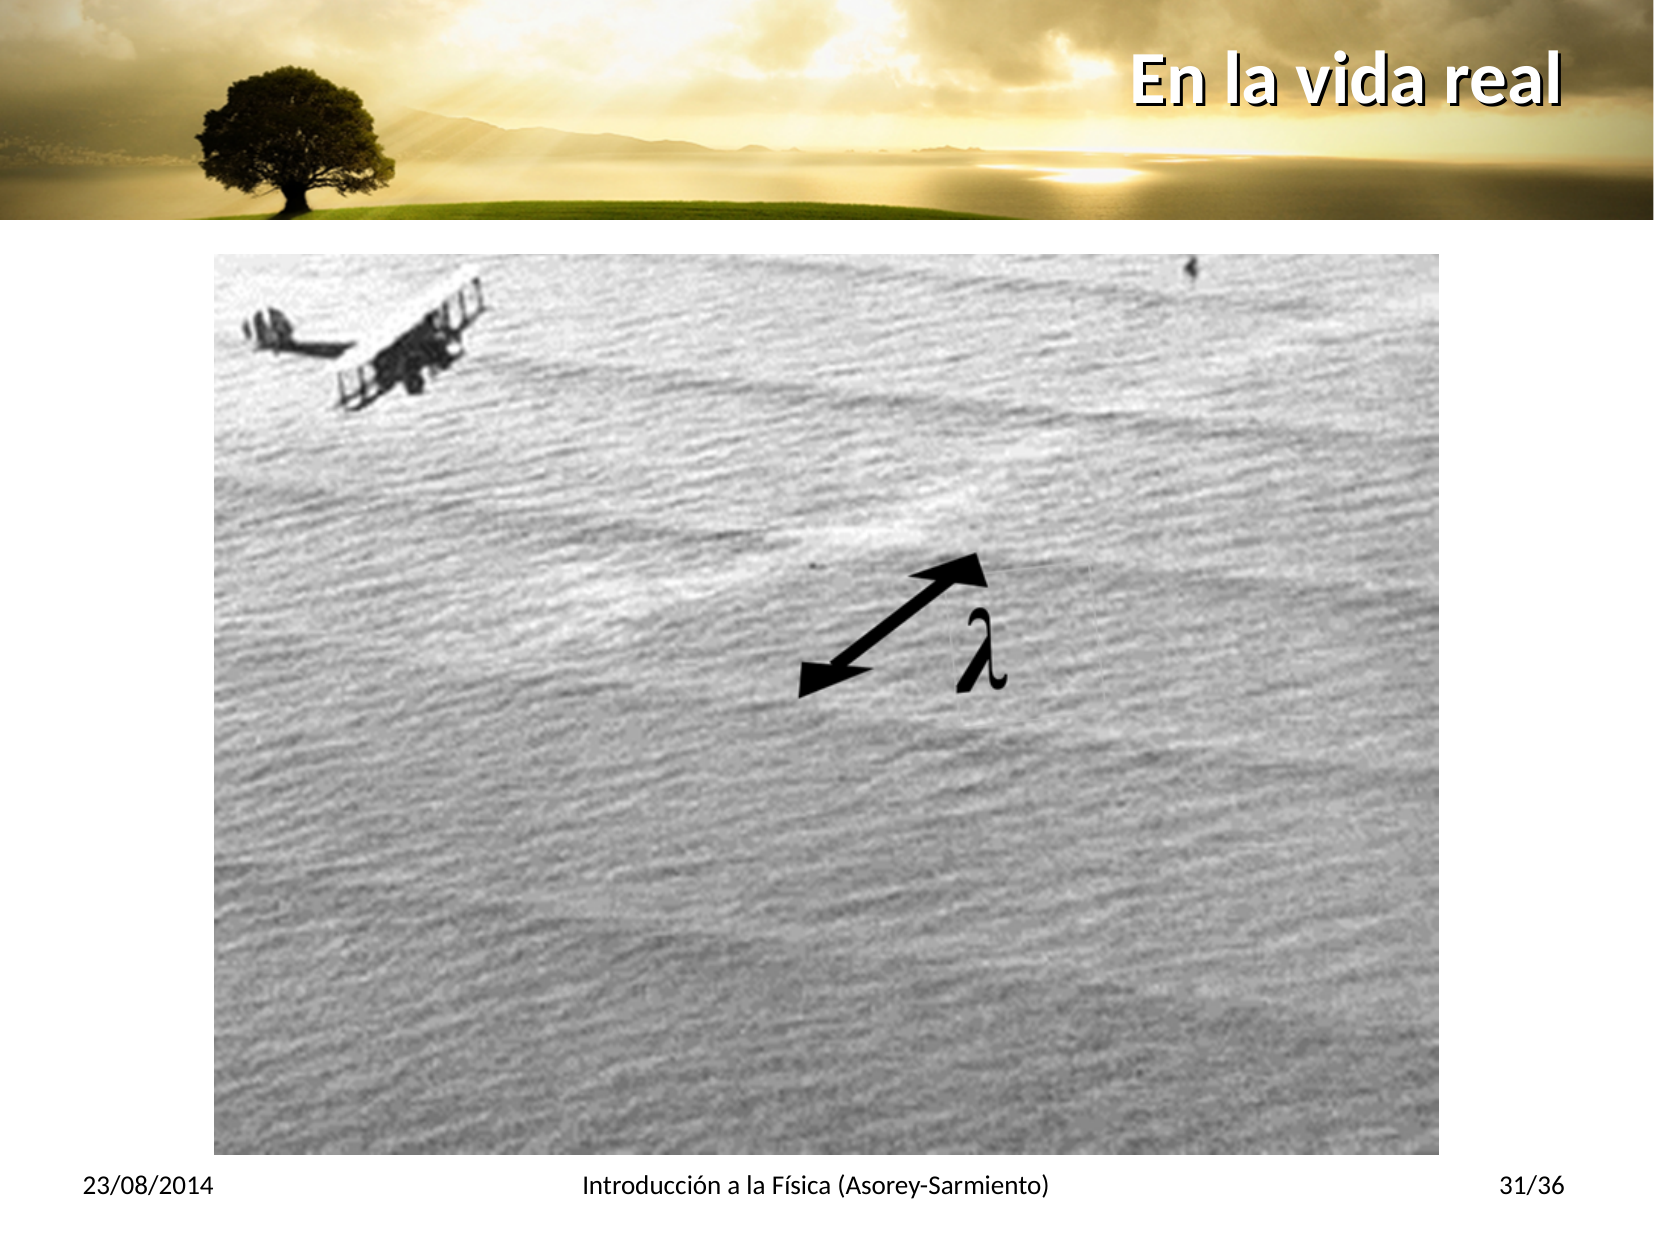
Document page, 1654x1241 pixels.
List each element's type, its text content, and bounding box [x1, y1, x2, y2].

picture [214, 254, 1439, 1156]
picture [0, 0, 1654, 220]
title En la vida real [75, 19, 1564, 151]
